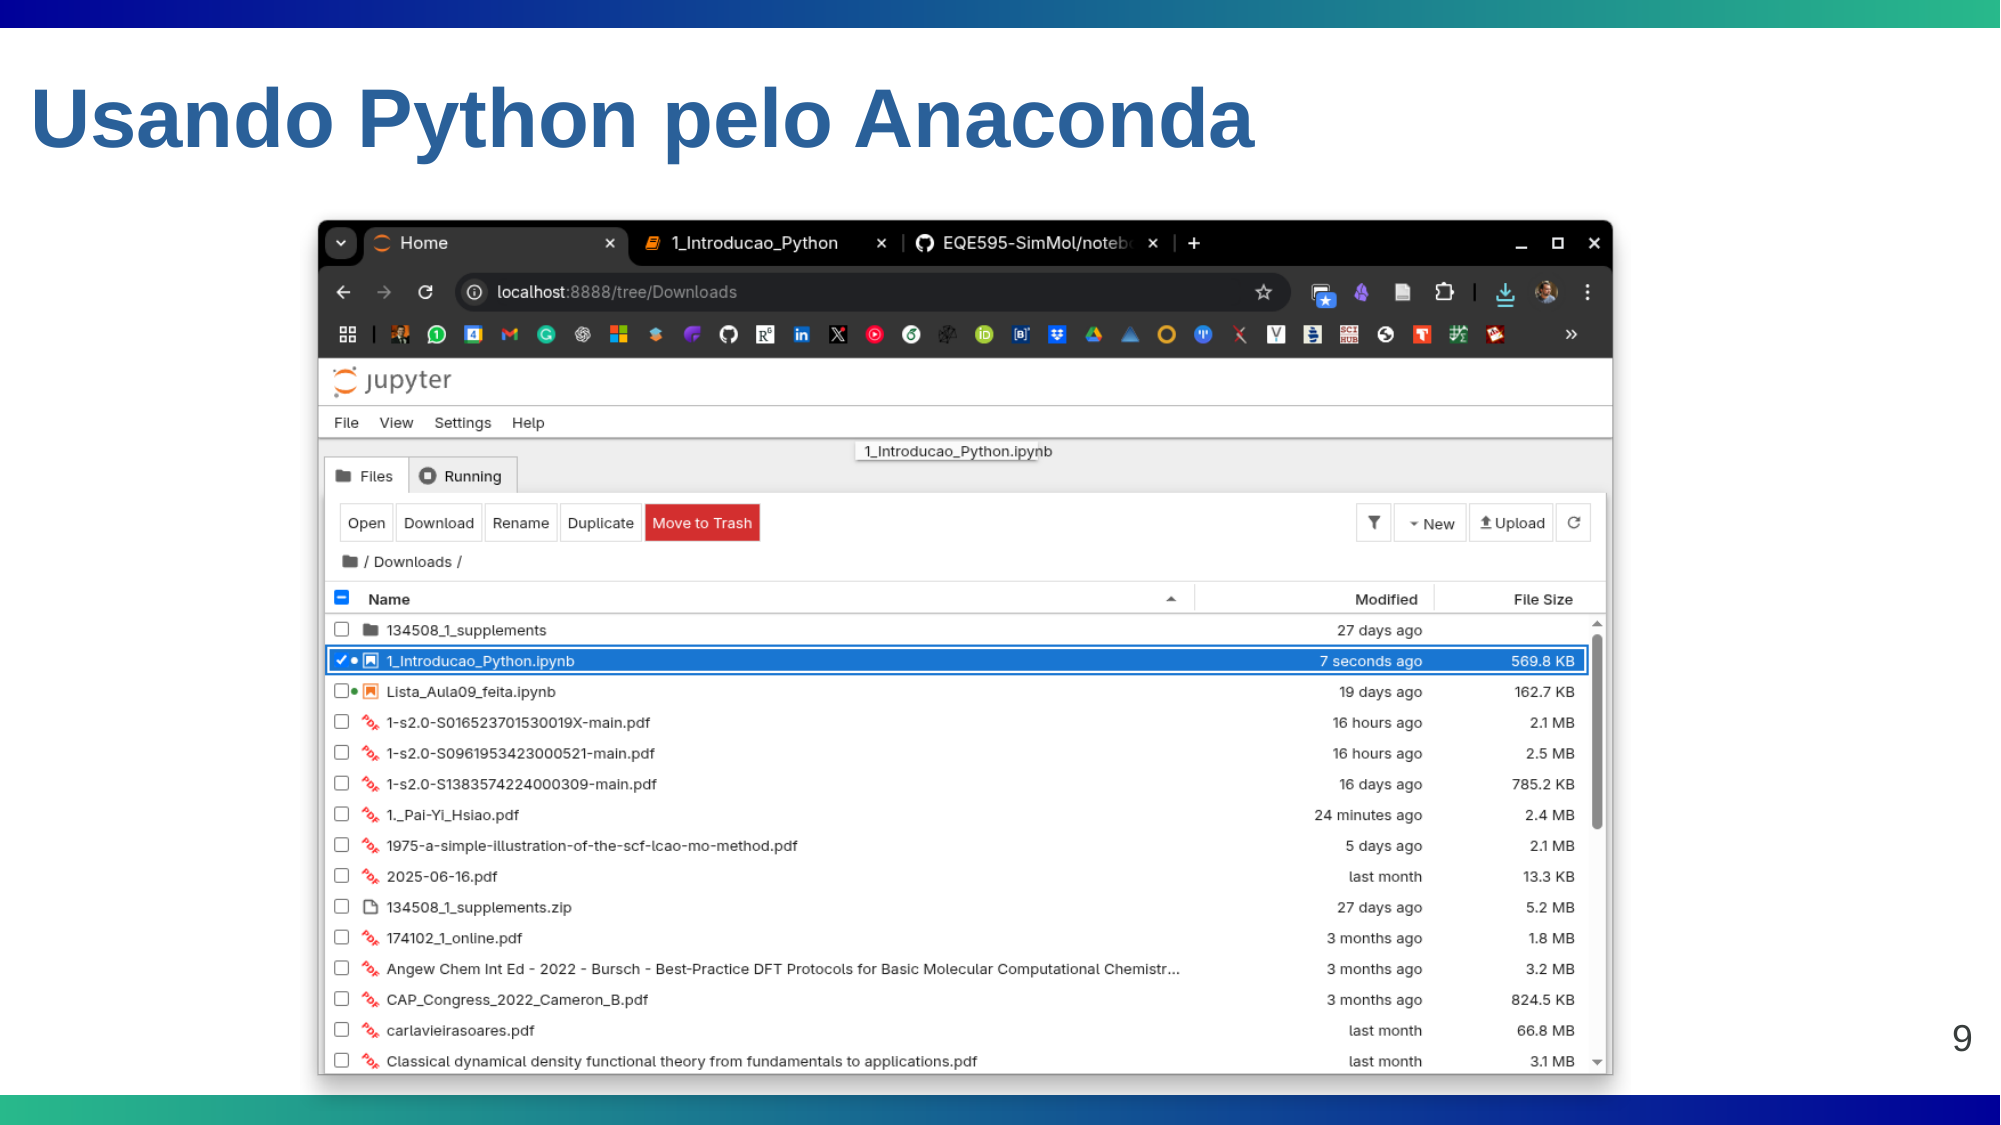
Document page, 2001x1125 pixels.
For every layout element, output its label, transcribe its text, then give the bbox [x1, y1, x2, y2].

picture [300, 209, 1631, 1111]
text_box Usando Python pelo Anaconda [15, 31, 1719, 210]
text_box <number> [1761, 1010, 1988, 1081]
text_box [0, 0, 2000, 28]
text_box [0, 1095, 2000, 1125]
